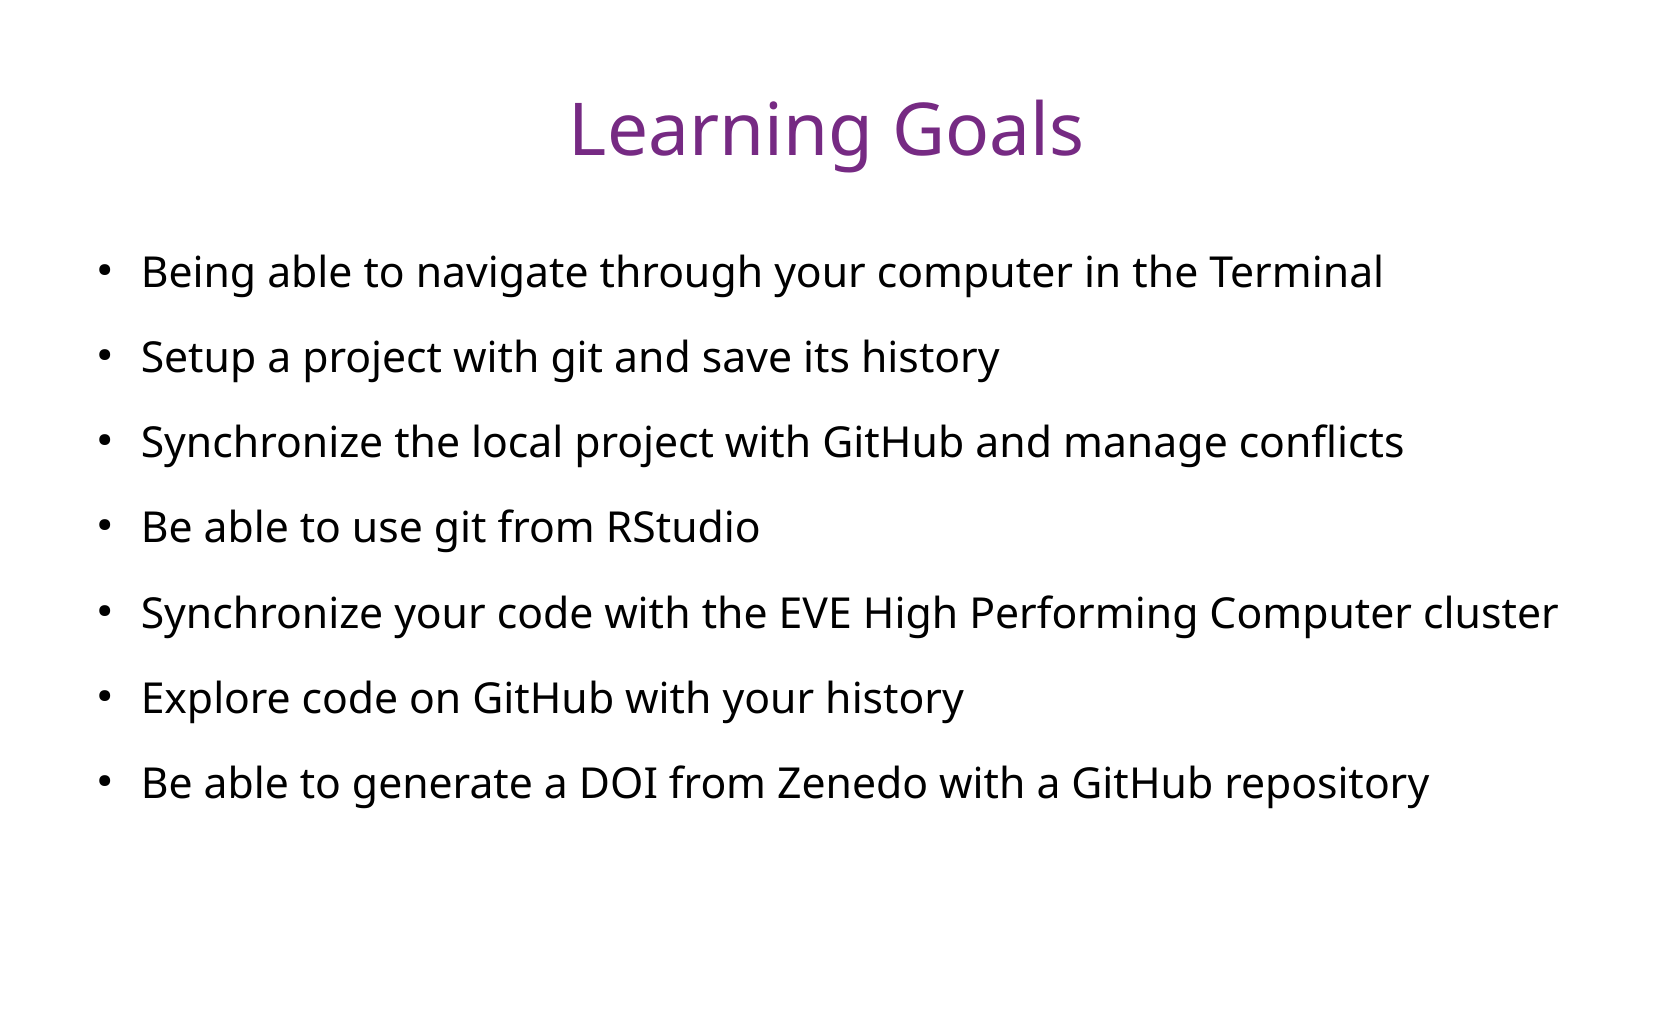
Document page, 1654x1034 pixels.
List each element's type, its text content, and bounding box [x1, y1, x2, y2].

title Learning Goals [82, 41, 1571, 214]
list Being able to navigate through your computer in the Terminal Setup a project with git and save its history Synchronize the local project with GitHub and manage conflicts Be able to use git from RStudio Synchronize your code with the EVE High Performing Computer cluster Explore code on GitHub with your history Be able to generate a DOI from Zenedo with a GitHub repository [82, 241, 1571, 842]
